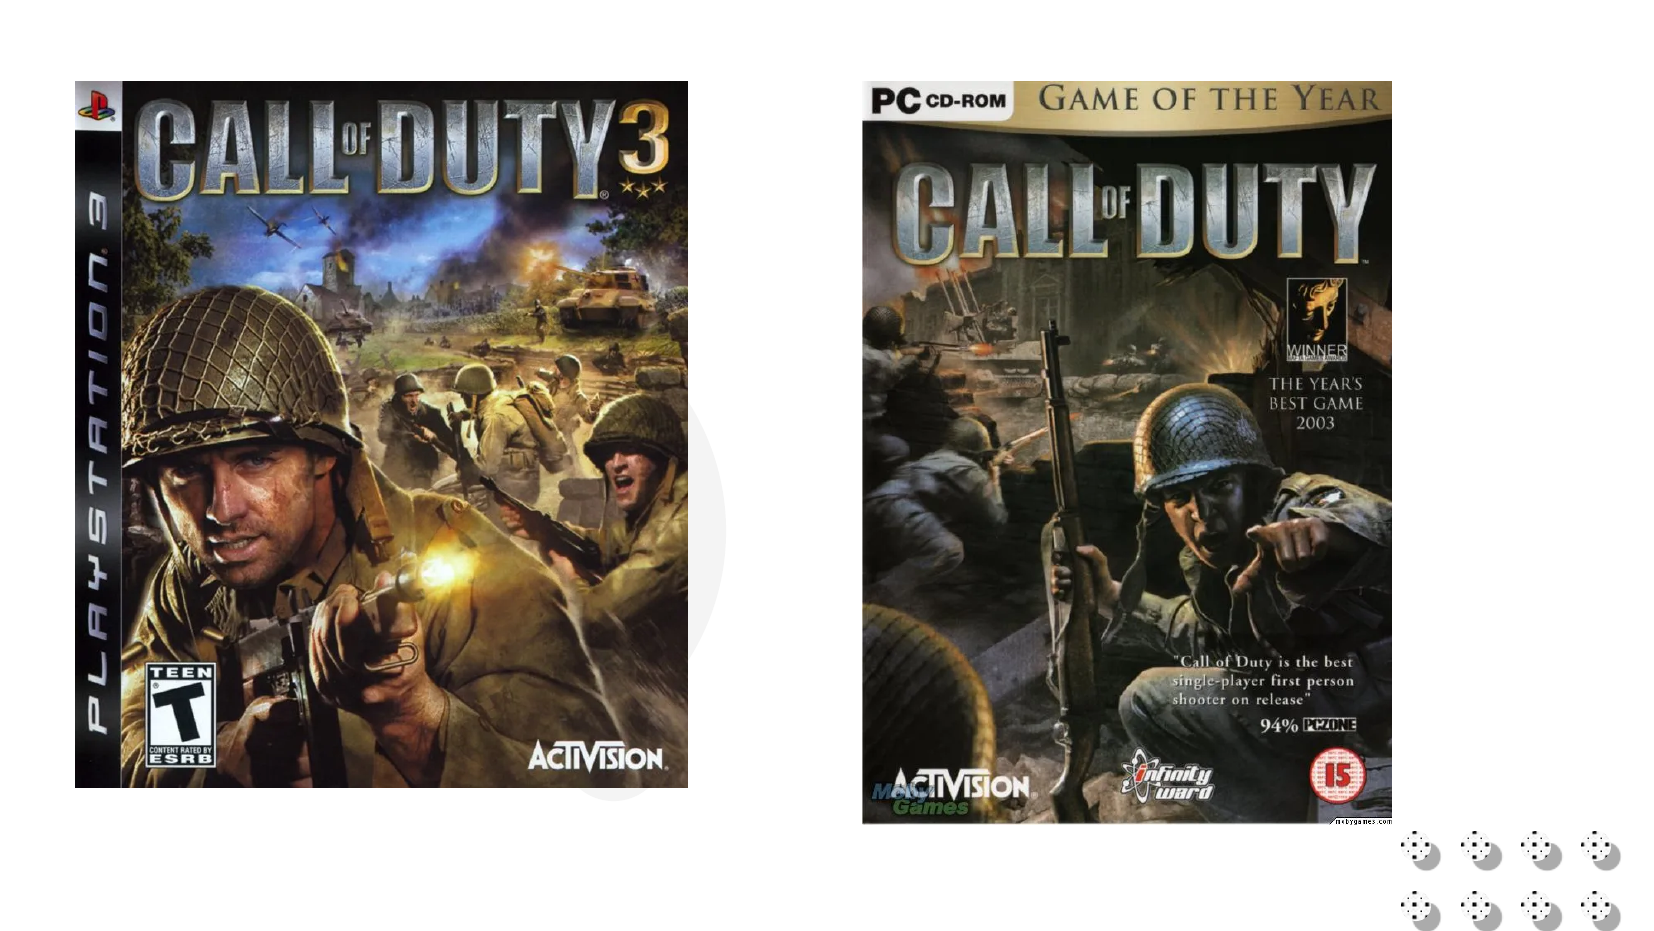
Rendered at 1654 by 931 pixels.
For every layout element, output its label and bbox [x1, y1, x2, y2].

picture [1520, 890, 1552, 922]
picture [1520, 831, 1552, 862]
picture [75, 81, 688, 788]
picture [1400, 830, 1432, 862]
picture [1581, 830, 1612, 862]
picture [1461, 890, 1492, 922]
picture [1400, 891, 1432, 922]
picture [862, 81, 1392, 826]
text_box [675, 37, 1651, 900]
picture [1460, 830, 1492, 862]
picture [1580, 890, 1612, 922]
